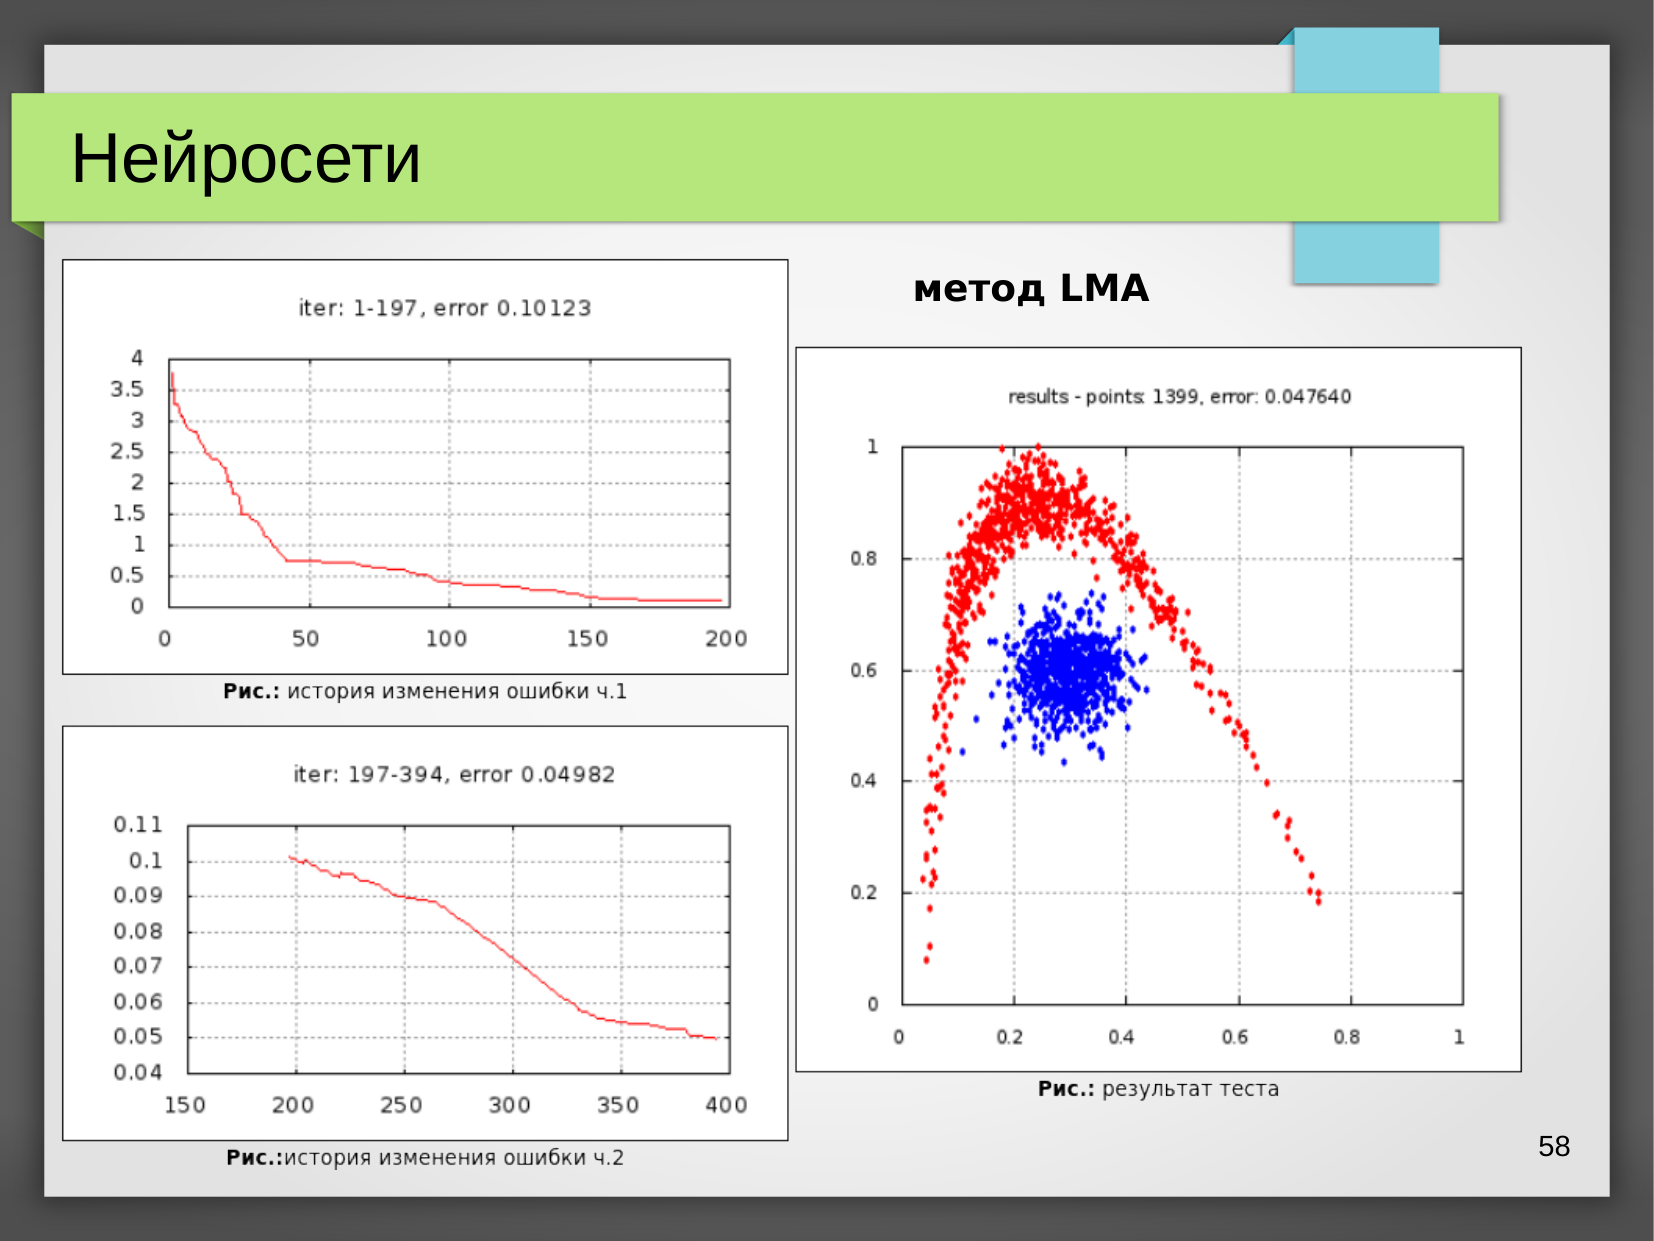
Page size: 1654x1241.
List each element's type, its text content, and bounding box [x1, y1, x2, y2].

picture [0, 0, 1654, 1241]
title Нейросети [70, 118, 1205, 199]
